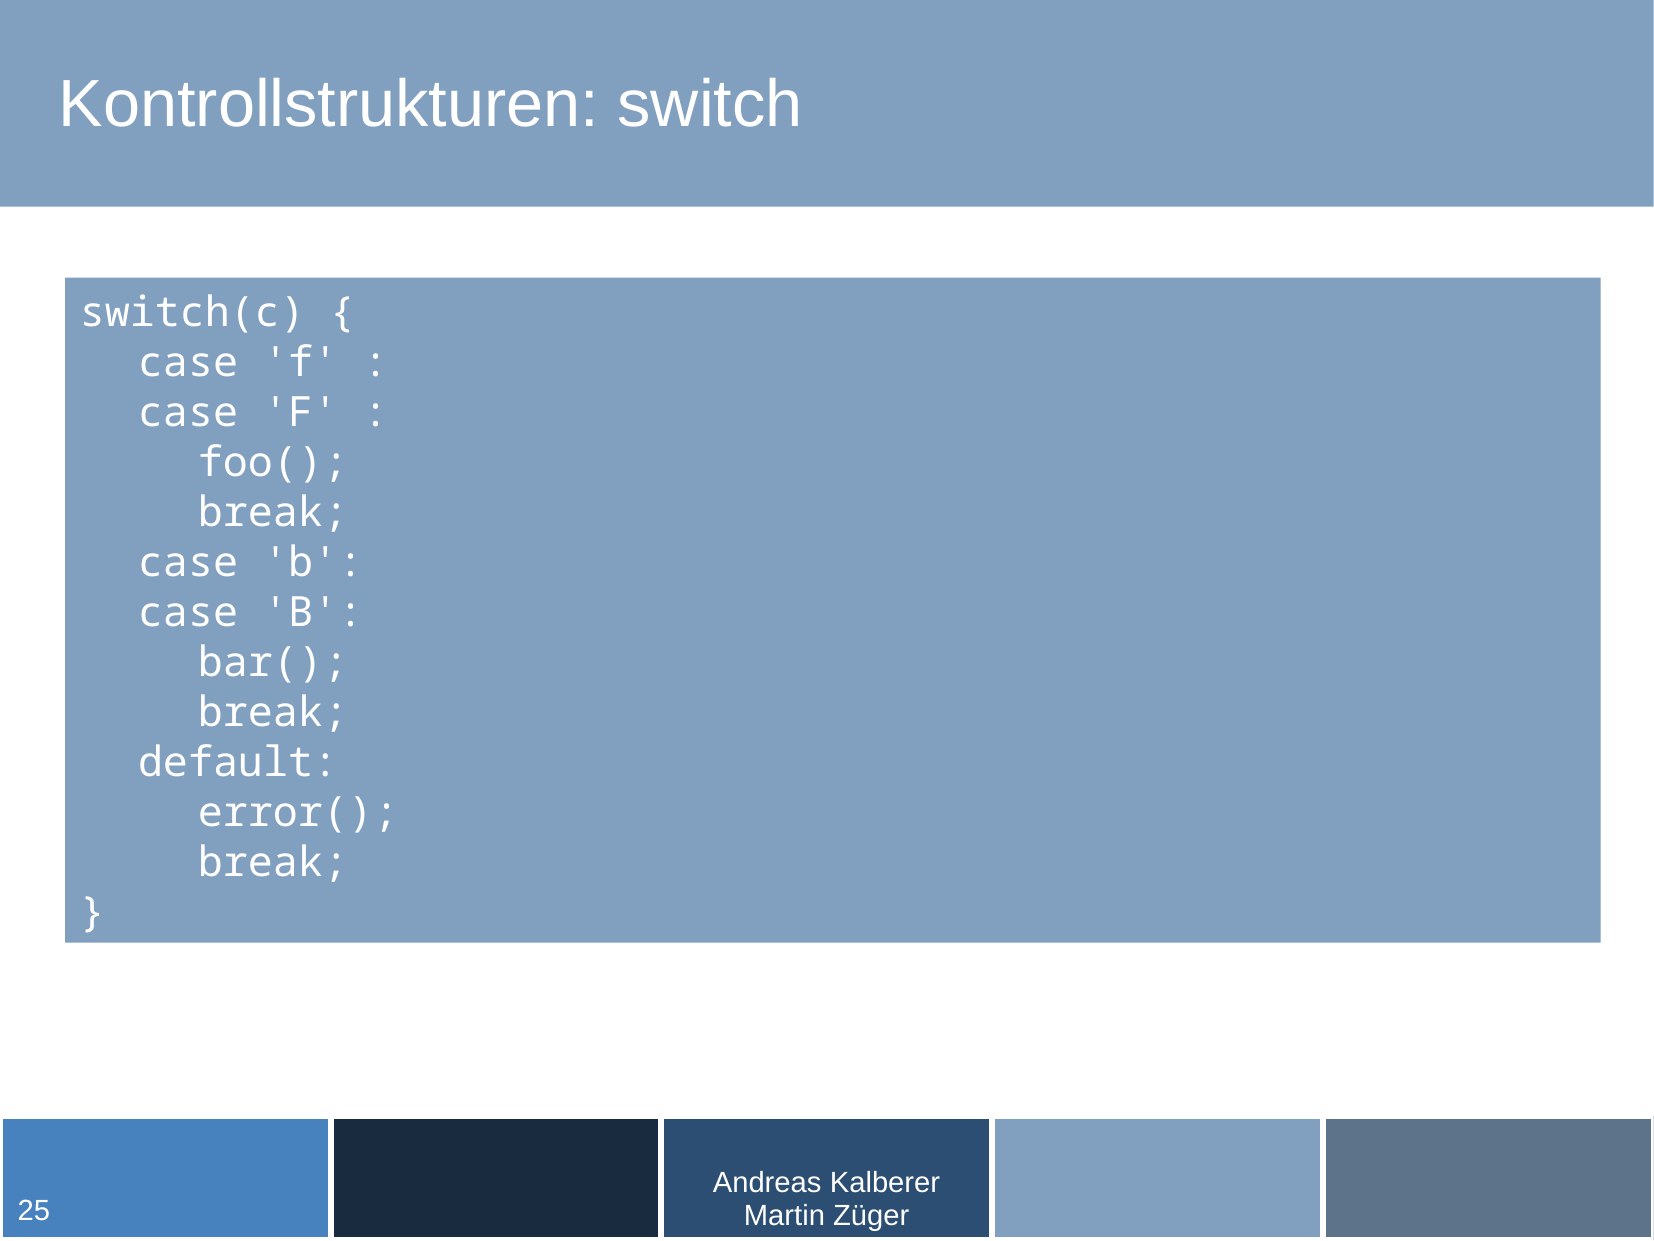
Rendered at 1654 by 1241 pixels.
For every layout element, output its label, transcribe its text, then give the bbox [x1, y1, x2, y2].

title Kontrollstrukturen: switch [59, 29, 1595, 178]
text_box switch(c) { case 'f' : case 'F' : foo(); break; case 'b': case 'B': bar(); break; default: error(); break; } [65, 277, 1601, 943]
